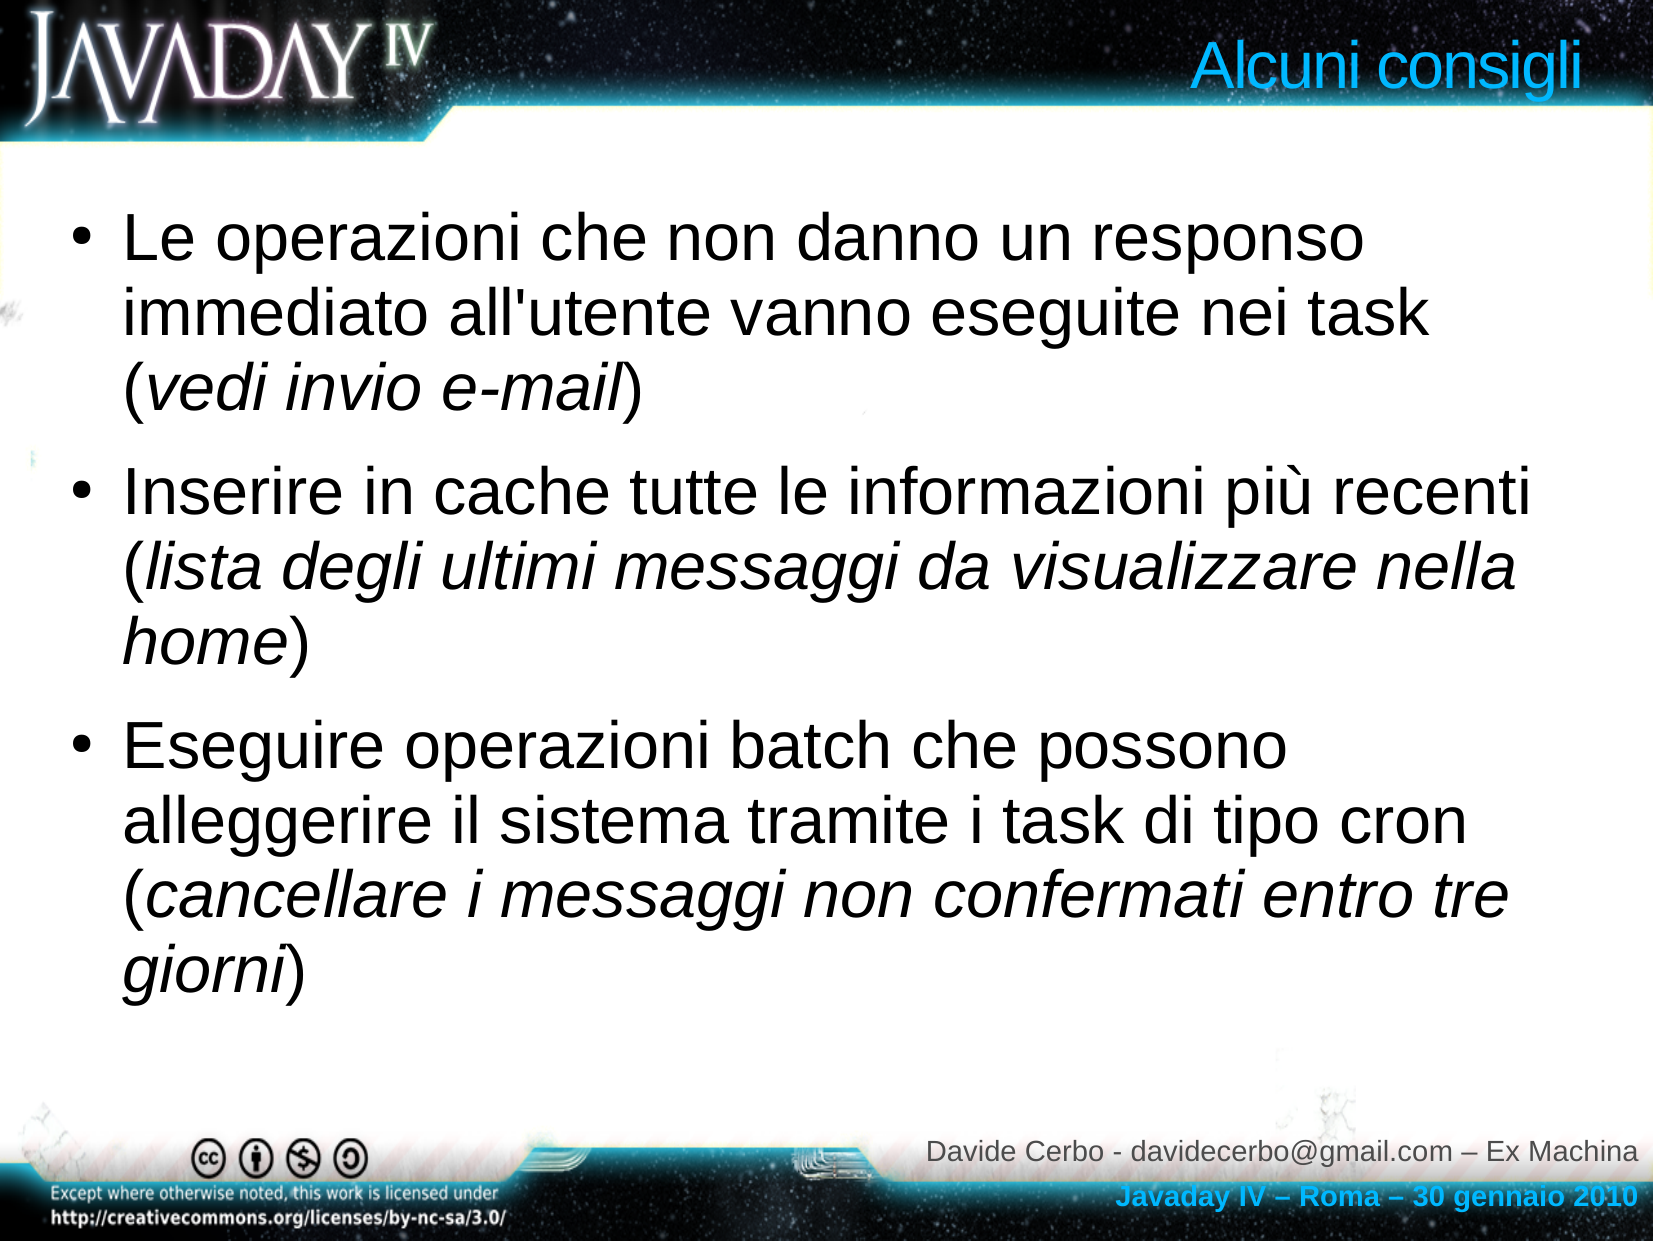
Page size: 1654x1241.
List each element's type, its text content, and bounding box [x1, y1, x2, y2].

list Le operazioni che non danno un responso immediato all'utente vanno eseguite nei task (vedi invio e-mail) Inserire in cache tutte le informazioni più recenti (lista degli ultimi messaggi da visualizzare nella home) Eseguire operazioni batch che possono alleggerire il sistema tramite i task di tipo cron (cancellare i messaggi non confermati entro tre giorni) [52, 200, 1594, 1020]
title Alcuni consigli [108, 14, 1585, 117]
picture [0, 0, 1653, 1241]
